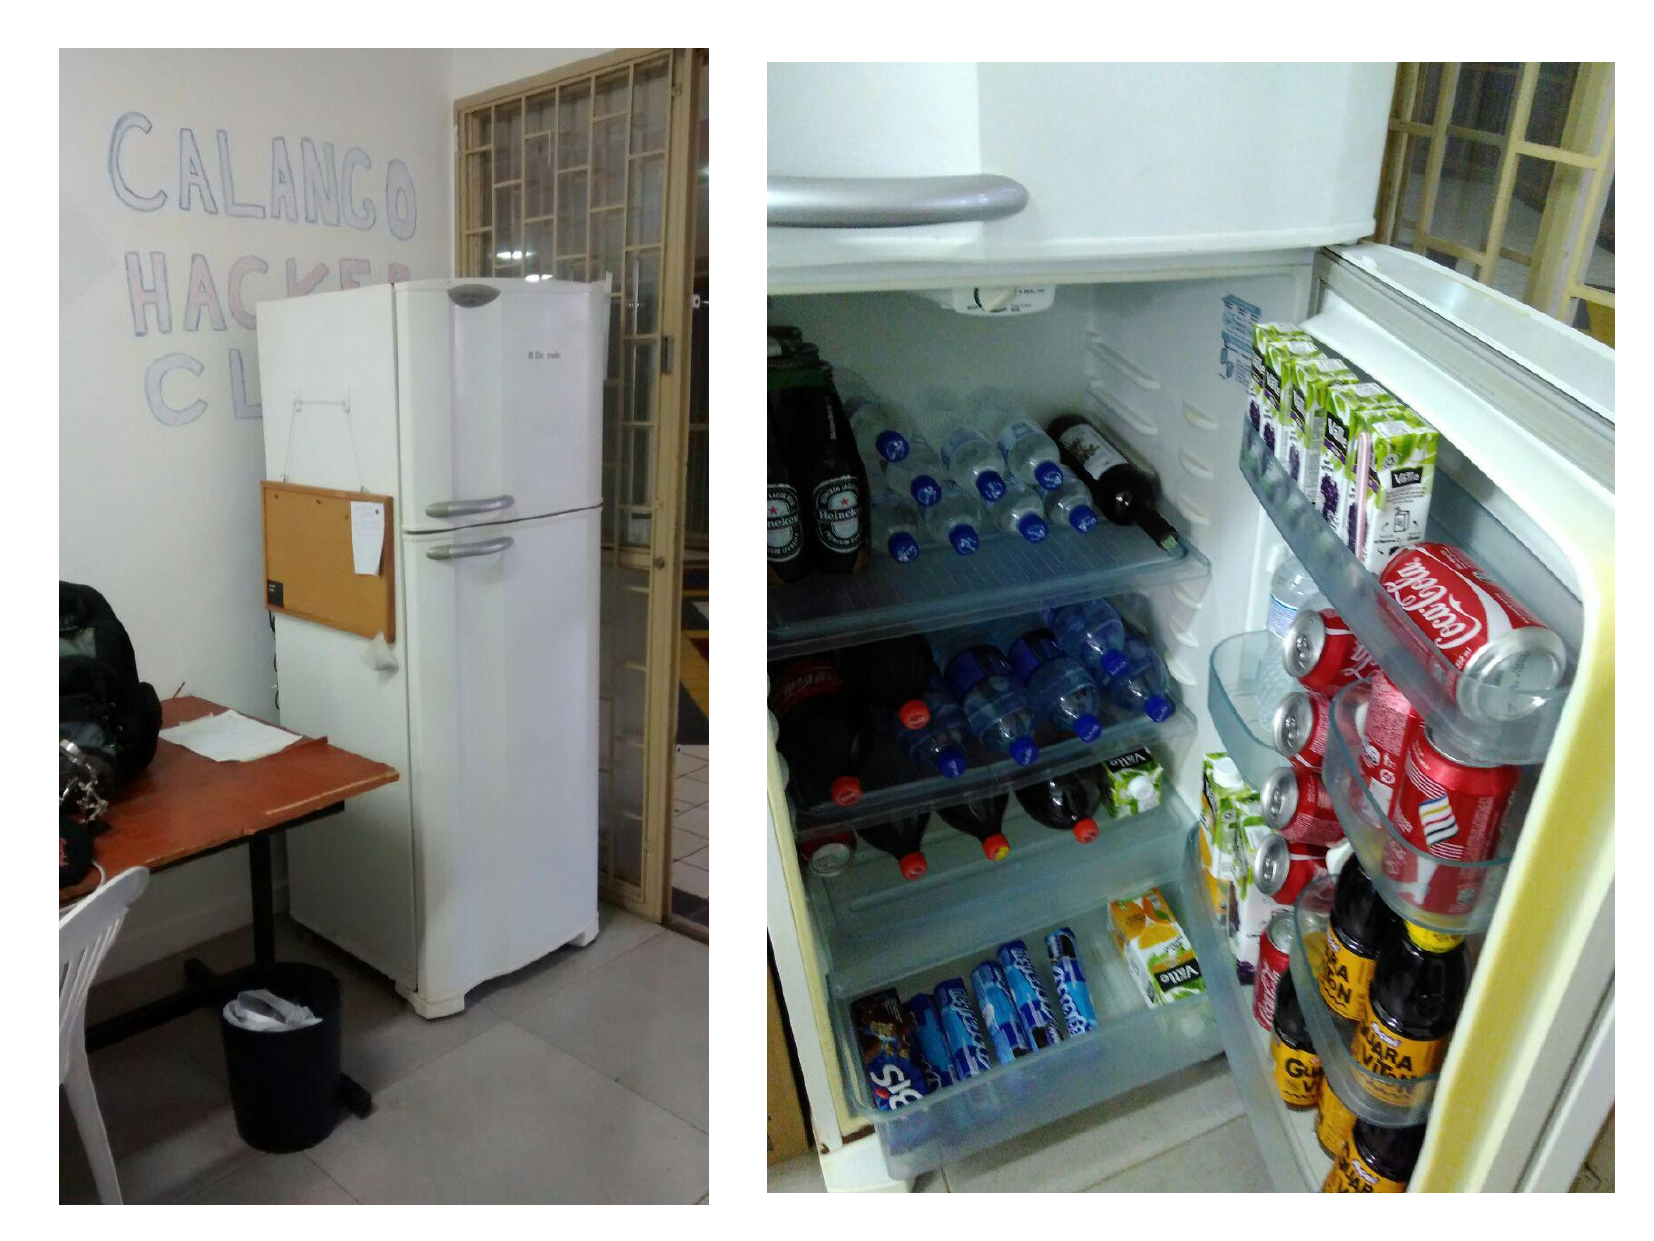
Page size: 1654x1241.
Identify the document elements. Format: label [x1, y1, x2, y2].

picture [59, 48, 709, 1205]
picture [767, 62, 1615, 1193]
